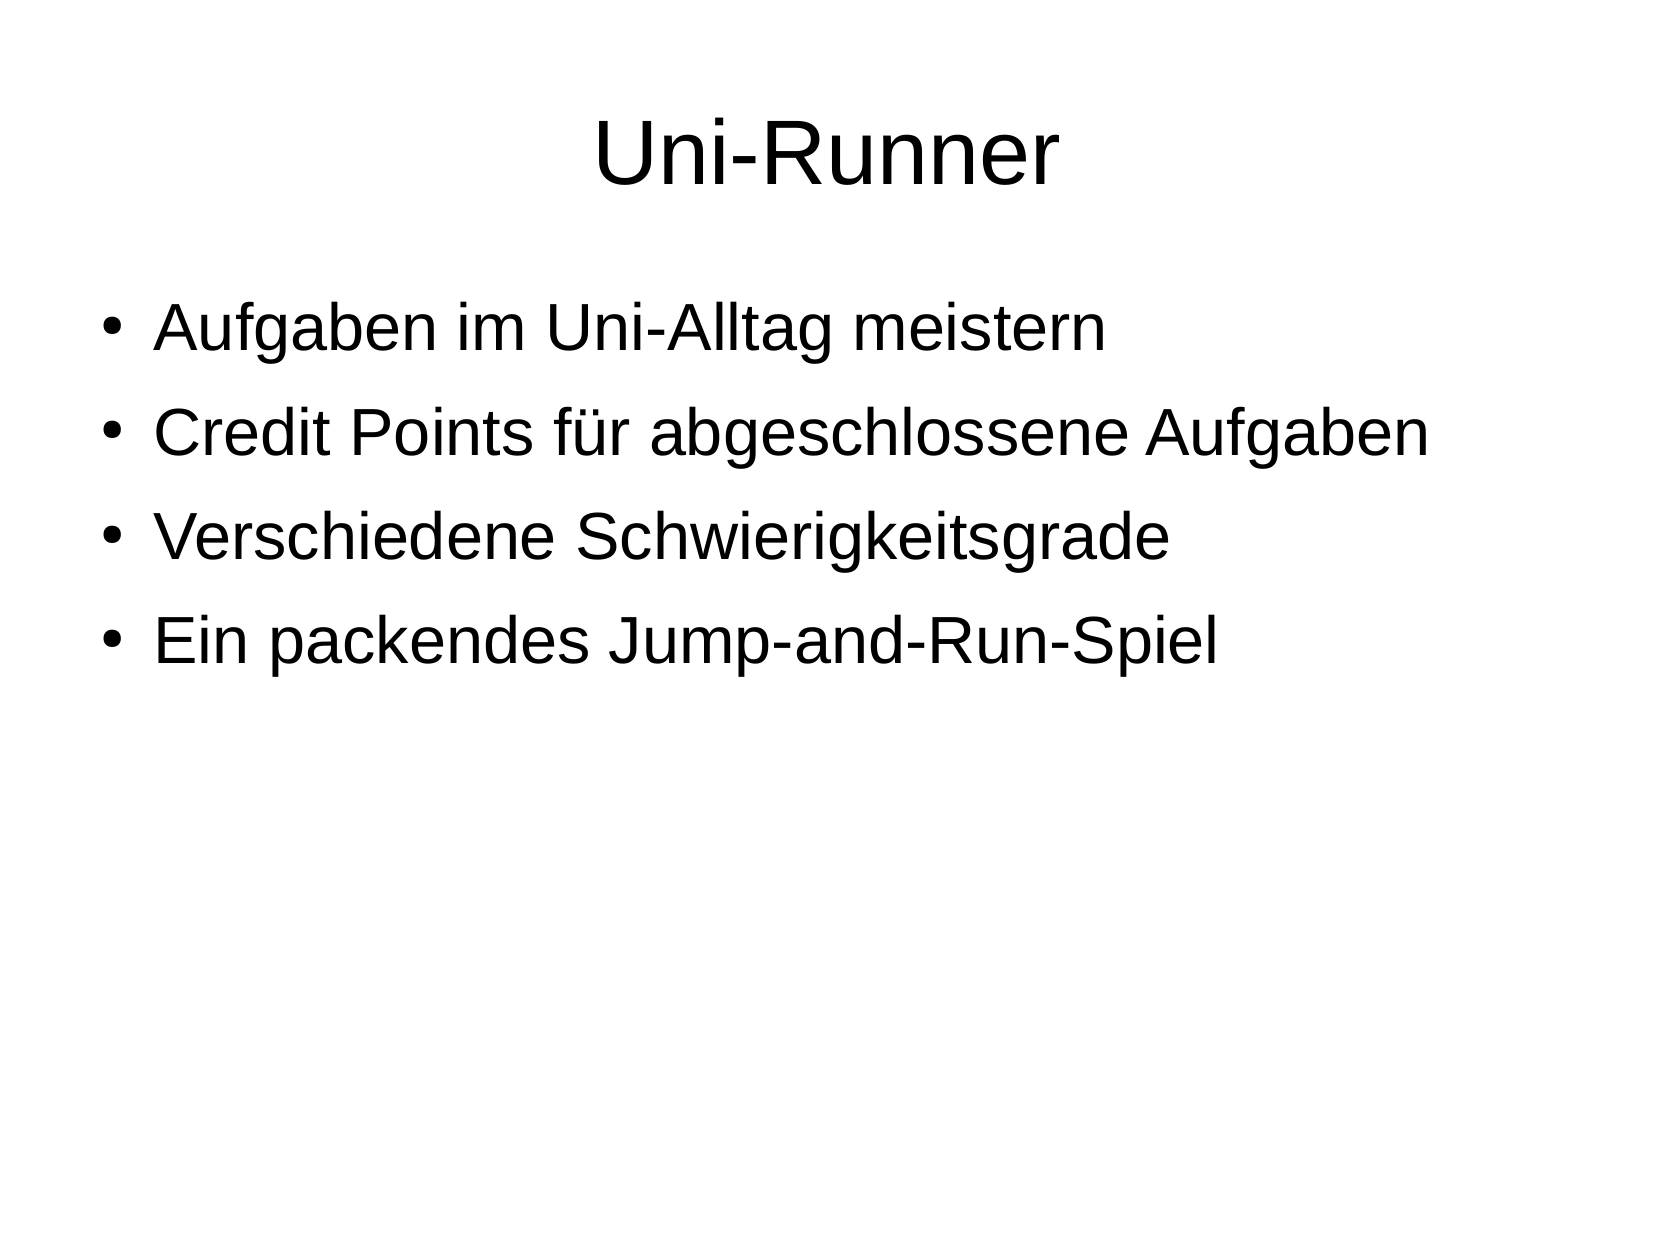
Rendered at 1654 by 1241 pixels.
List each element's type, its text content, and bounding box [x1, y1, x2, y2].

list Aufgaben im Uni-Alltag meistern Credit Points für abgeschlossene Aufgaben Verschiedene Schwierigkeitsgrade Ein packendes Jump-and-Run-Spiel [82, 290, 1571, 1010]
title Uni-Runner [82, 49, 1571, 257]
